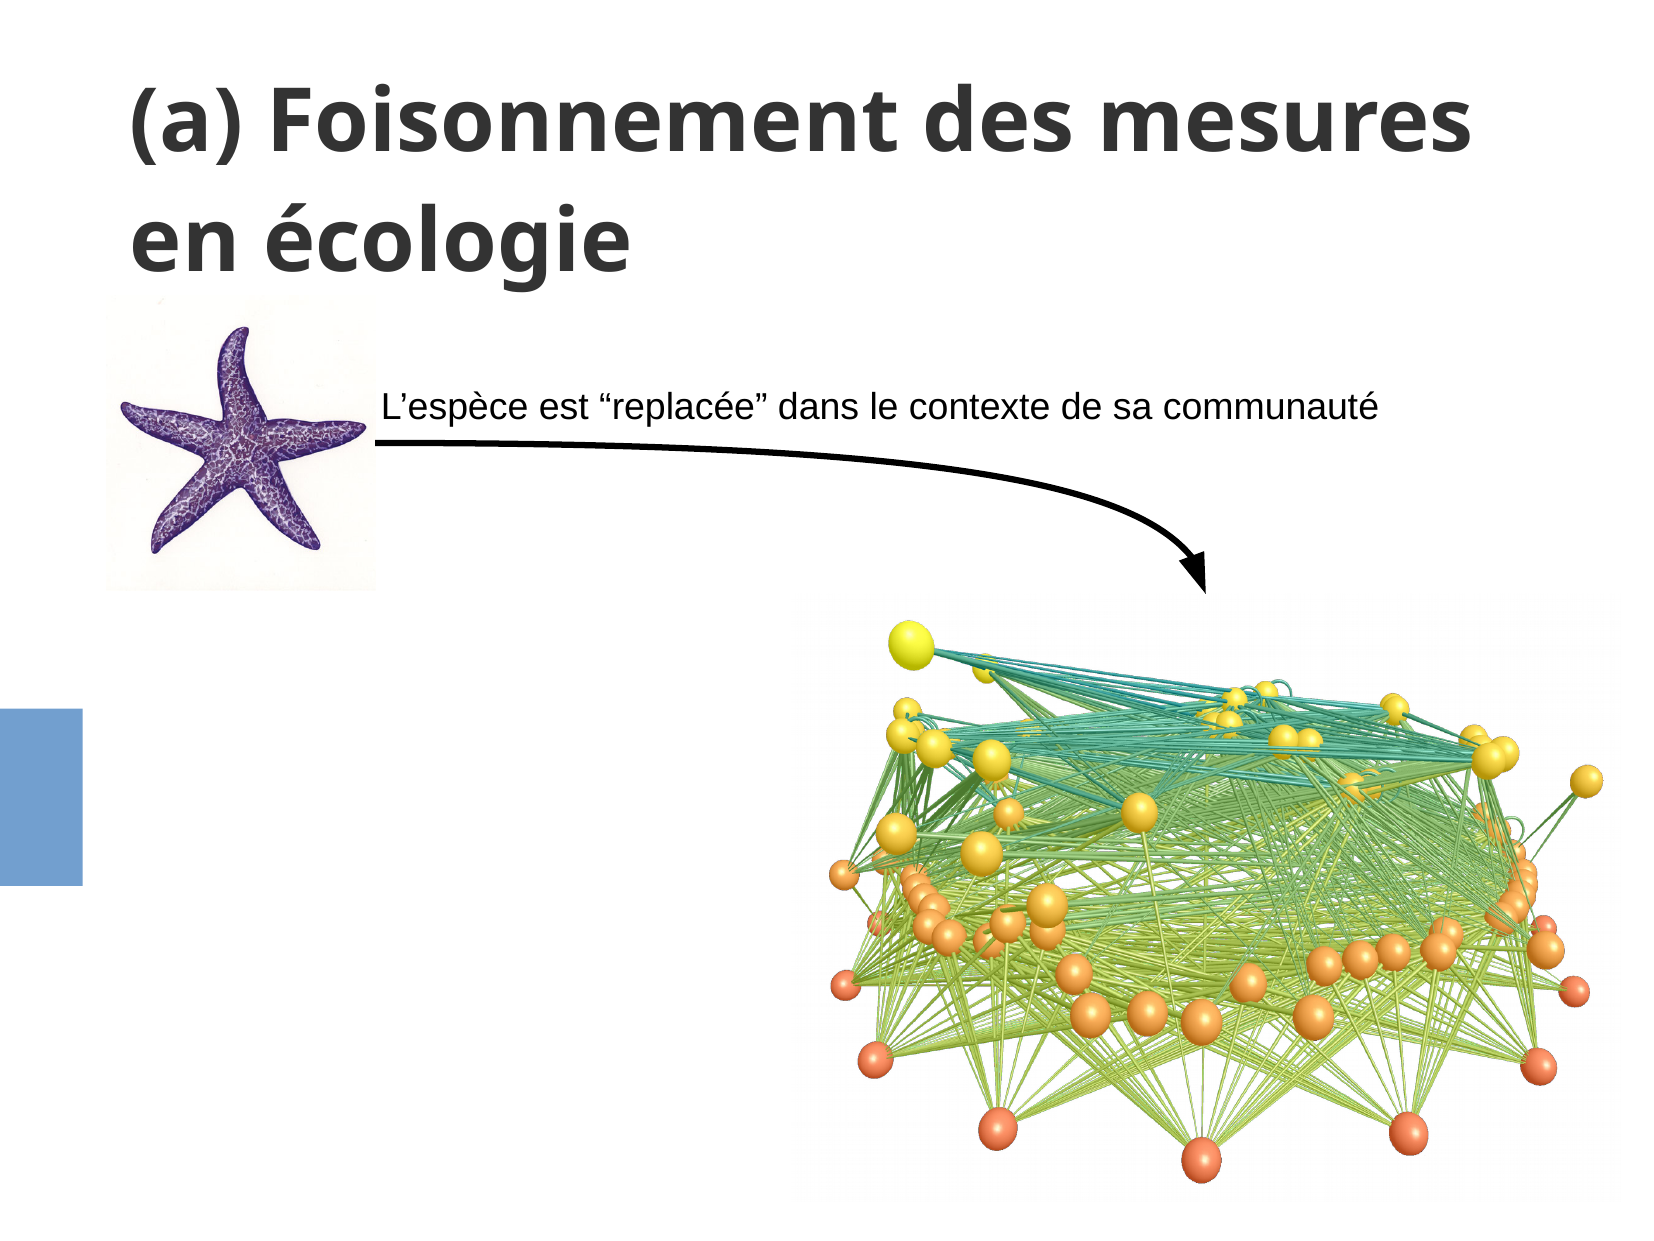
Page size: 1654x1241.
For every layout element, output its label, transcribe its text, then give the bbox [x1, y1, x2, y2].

picture [106, 295, 376, 591]
text_box L’espèce est “replacée” dans le contexte de sa communauté [366, 377, 1430, 477]
title (a) Foisonnement des mesures en écologie [129, 59, 1536, 296]
picture [791, 593, 1621, 1202]
